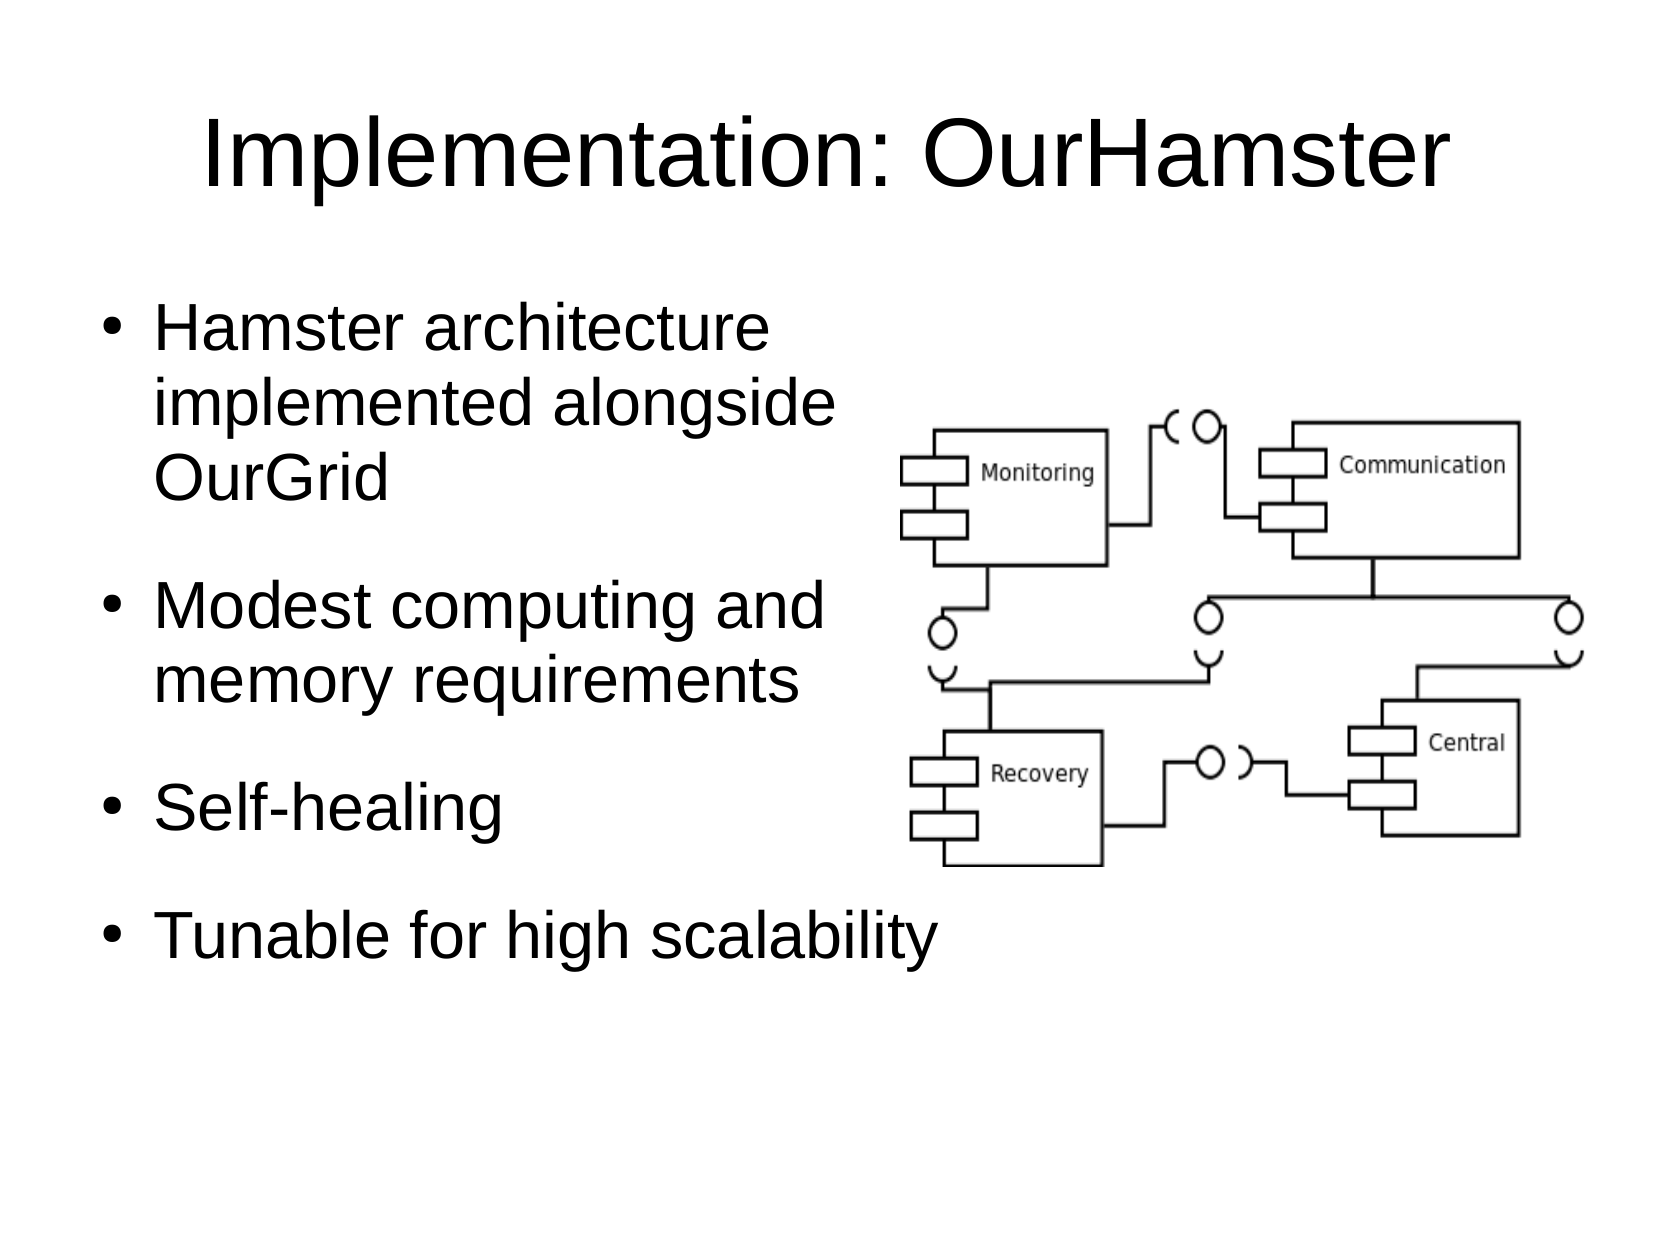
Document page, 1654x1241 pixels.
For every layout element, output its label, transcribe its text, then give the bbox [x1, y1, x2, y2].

list Hamster architecture implemented alongside OurGrid Modest computing and memory requirements Self-healing Tunable for high scalability [82, 290, 976, 1109]
picture [900, 379, 1599, 867]
title Implementation: OurHamster [82, 49, 1571, 257]
